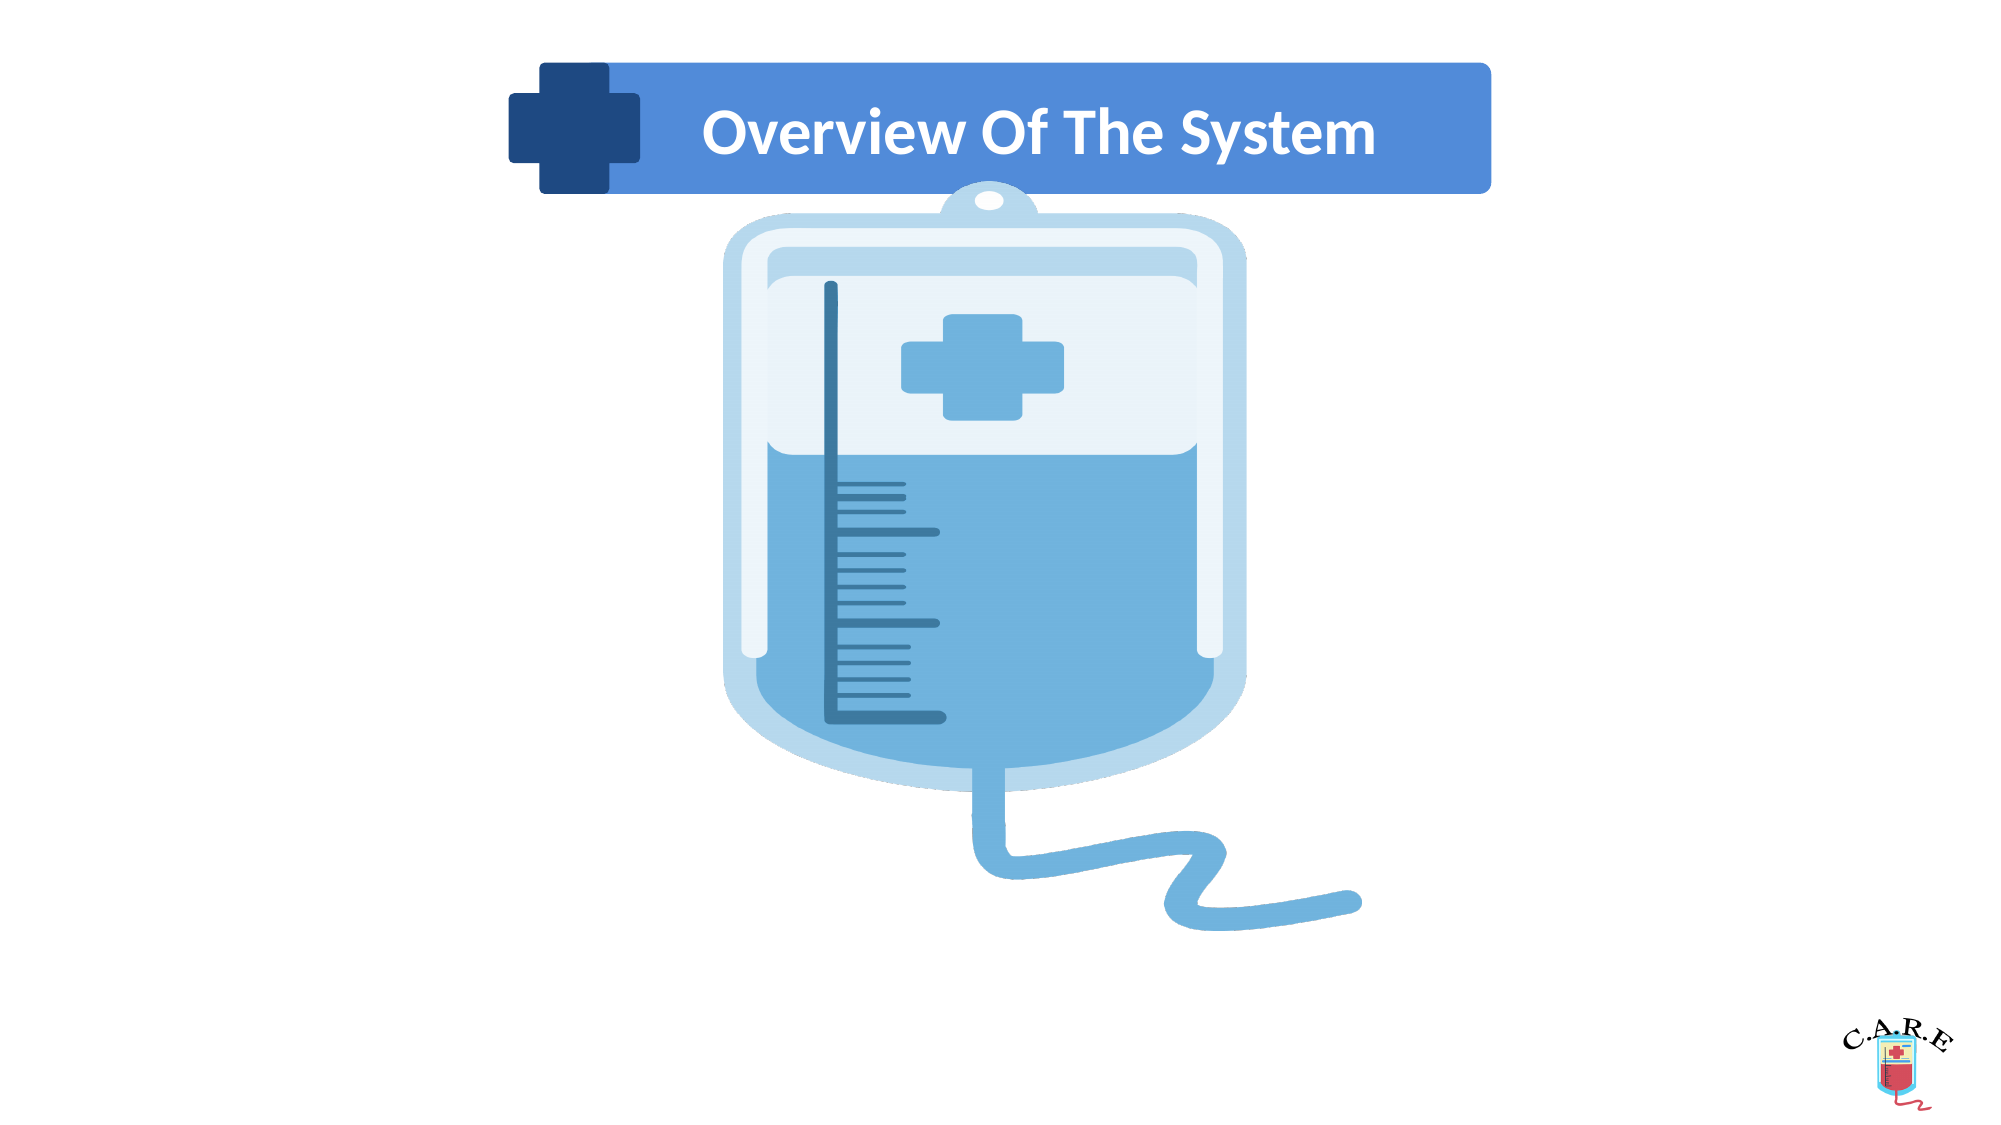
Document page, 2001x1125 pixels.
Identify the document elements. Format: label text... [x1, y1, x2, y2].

text_box Overview Of The System [678, 80, 1403, 176]
picture [51, 181, 1949, 931]
text_box [508, 62, 1492, 194]
picture [1797, 1015, 2000, 1125]
